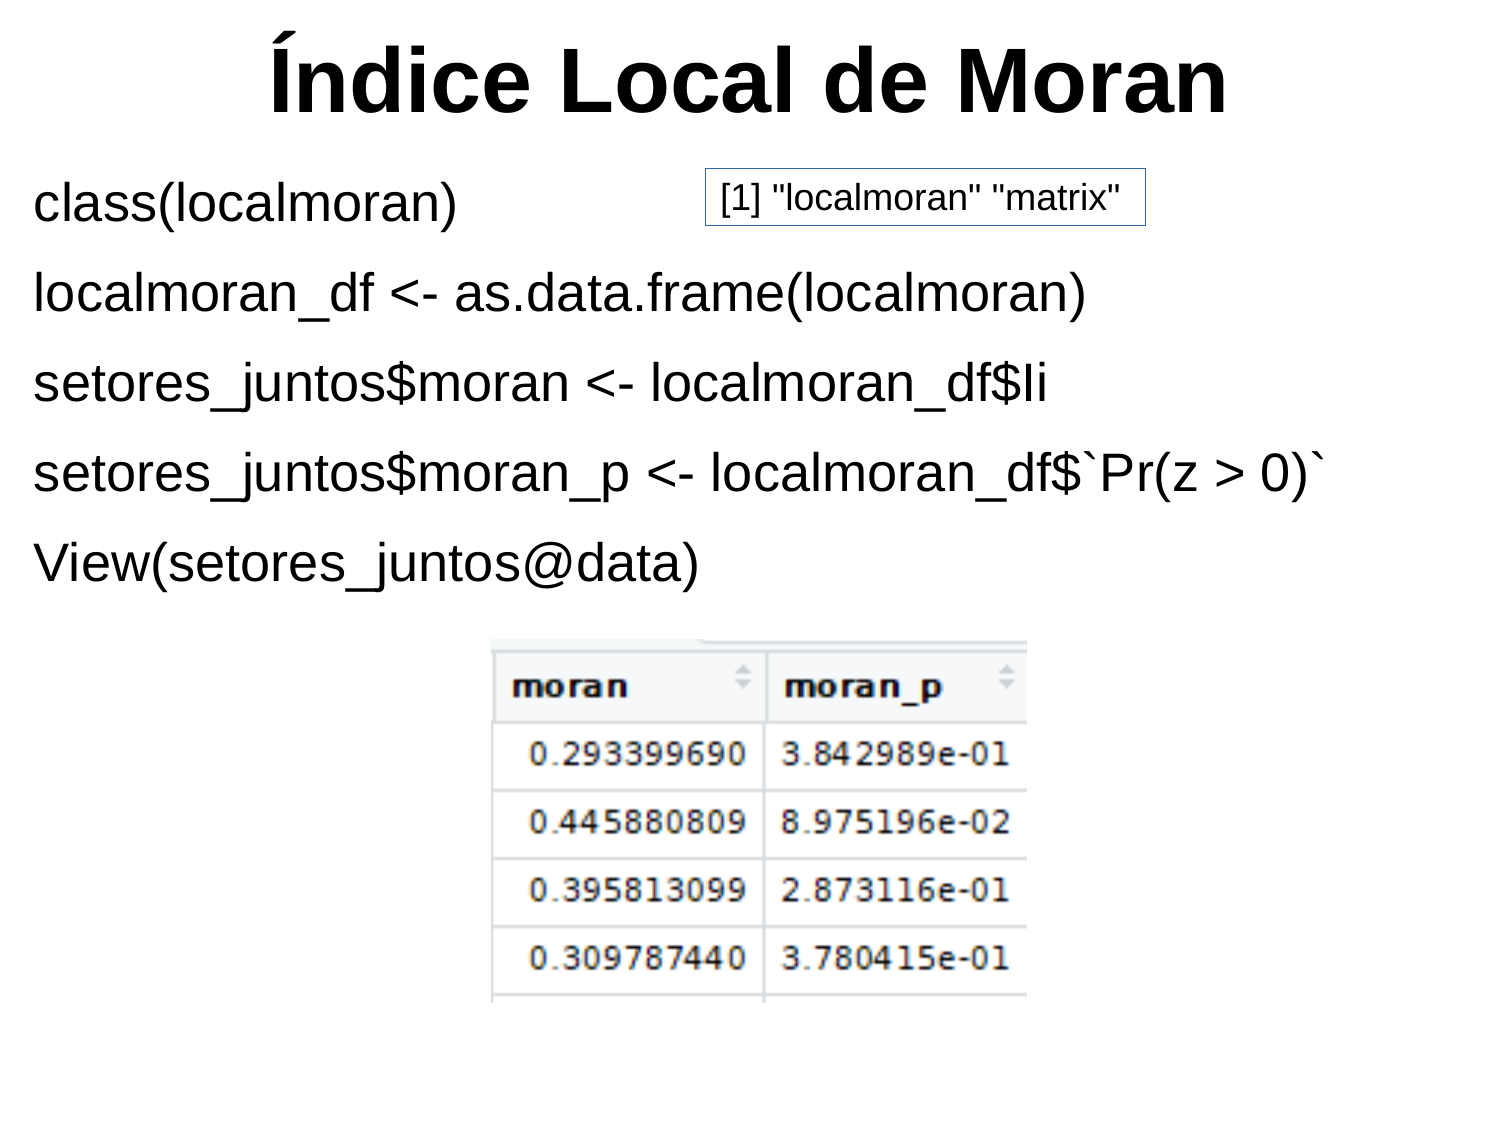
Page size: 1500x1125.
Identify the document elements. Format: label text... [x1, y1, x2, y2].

title Índice Local de Moran [103, 19, 1397, 142]
picture [491, 639, 1027, 1003]
list class(localmoran) localmoran_df <- as.data.frame(localmoran) setores_juntos$moran <- localmoran_df$Ii setores_juntos$moran_p <- localmoran_df$`Pr(z > 0)` View(setores_juntos@data) [33, 172, 1462, 886]
text_box [1] "localmoran" "matrix" [705, 168, 1146, 226]
